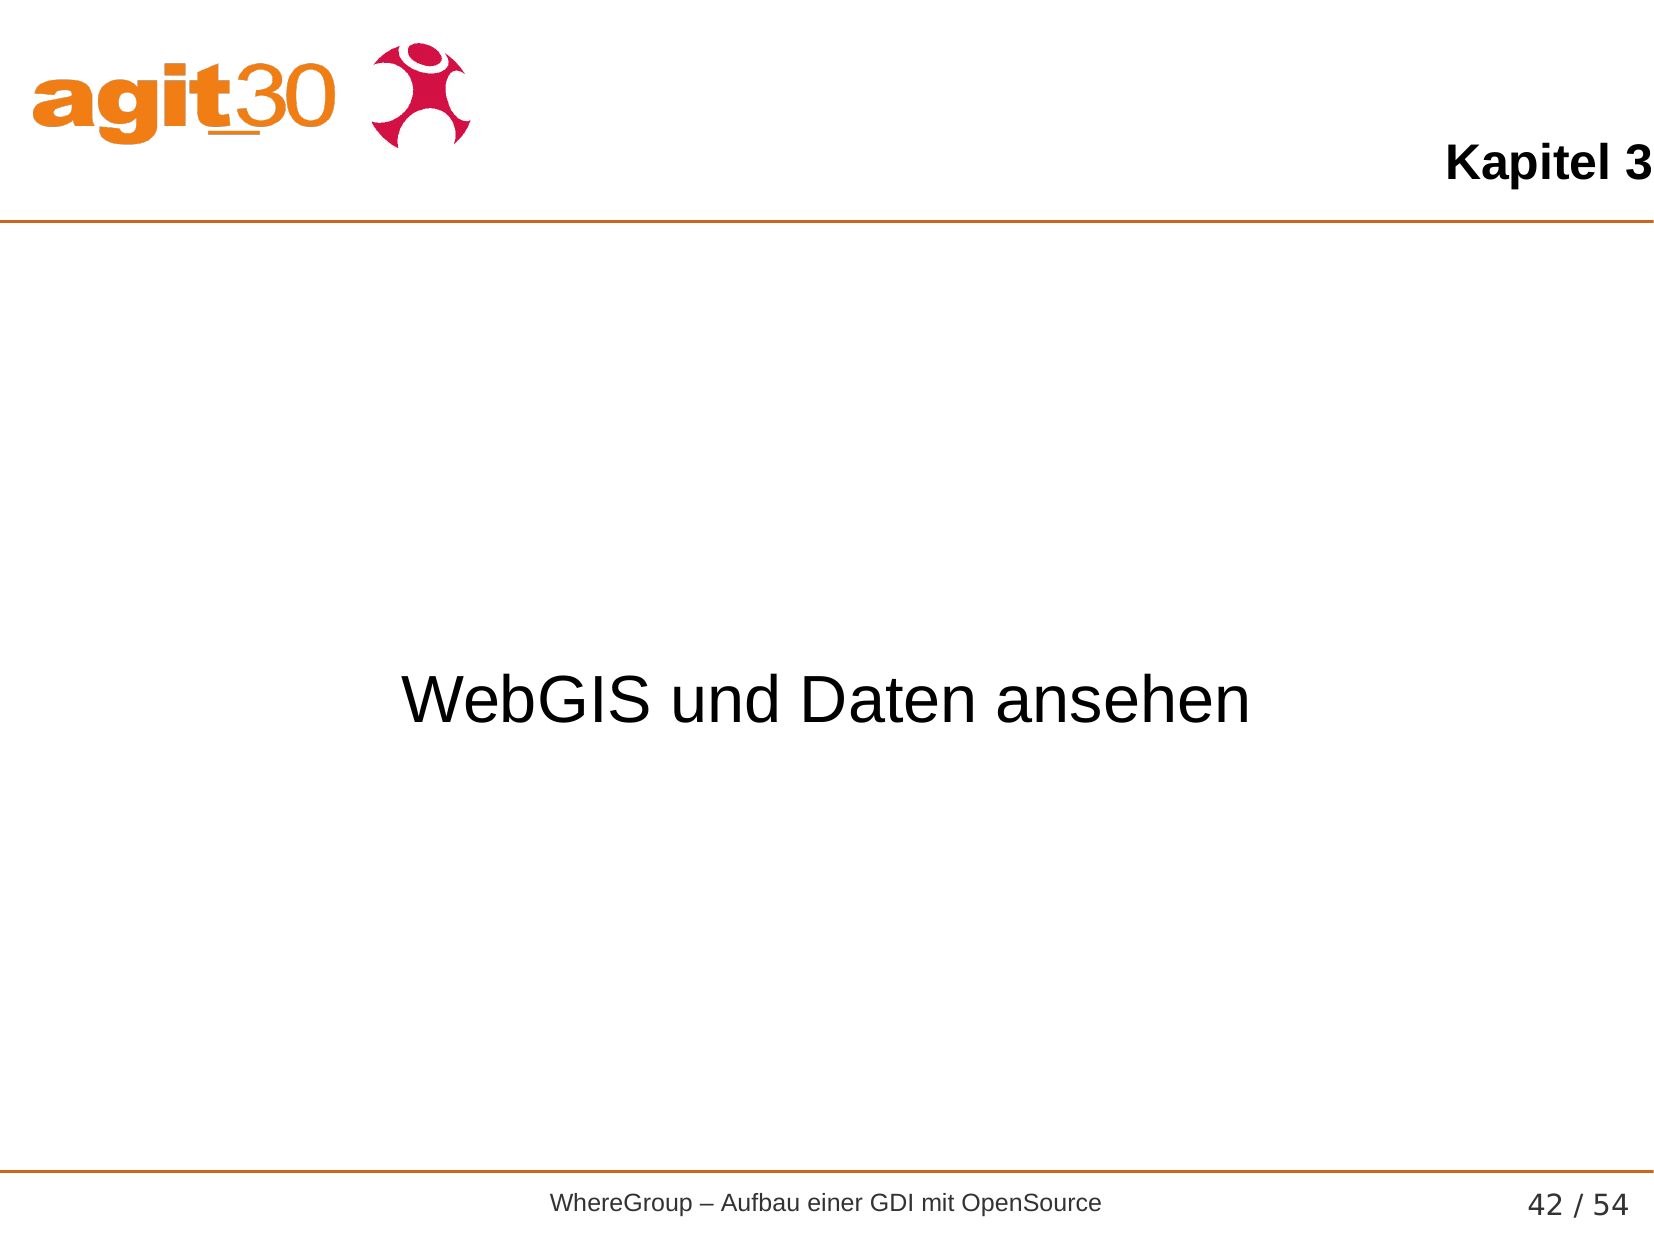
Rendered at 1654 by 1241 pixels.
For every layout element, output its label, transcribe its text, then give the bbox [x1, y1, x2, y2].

title Kapitel 3 [265, 118, 1654, 207]
picture [29, 58, 340, 148]
subtitle WebGIS und Daten ansehen [82, 290, 1571, 1109]
